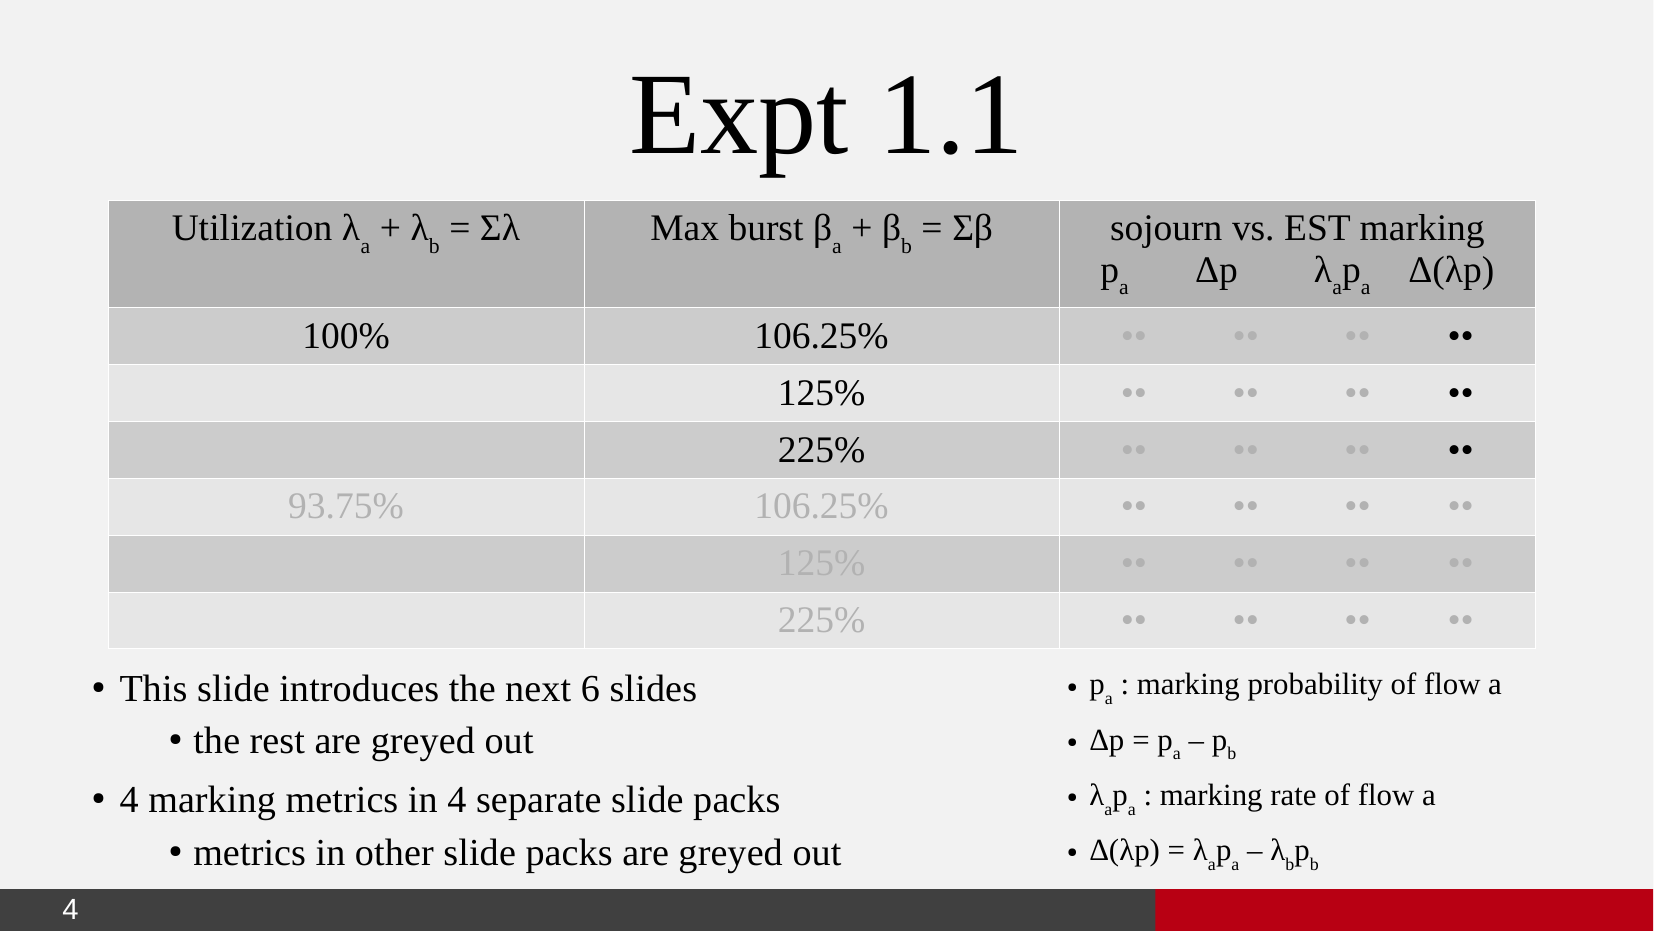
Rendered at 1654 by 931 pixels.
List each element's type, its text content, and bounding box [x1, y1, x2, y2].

table_cell 225% [585, 422, 1059, 478]
table_cell 106.25% [585, 479, 1059, 535]
table_cell [109, 536, 584, 592]
table_cell [109, 365, 584, 421]
table_cell 125% [585, 536, 1059, 592]
table_cell •• •• •• •• [1060, 422, 1535, 478]
table_header Max burst βa + βb = Σβ [585, 201, 1059, 307]
table_cell [109, 422, 584, 478]
table_cell 100% [109, 308, 584, 364]
table_cell •• •• •• •• [1060, 365, 1535, 421]
table_header sojourn vs. EST marking pa Δp λapa Δ(λp) [1060, 201, 1535, 307]
list pa : marking probability of flow a Δp = pa – pb λapa : marking rate of flow a Δ(λp) = λapa – λbpb [1059, 667, 1571, 876]
table_cell 225% [585, 593, 1059, 648]
table_cell 93.75% [109, 479, 584, 535]
table_cell •• •• •• •• [1060, 593, 1535, 648]
table_cell •• •• •• •• [1060, 536, 1535, 592]
table_cell •• •• •• •• [1060, 479, 1535, 535]
table_cell [109, 593, 584, 648]
table_header Utilization λa + λb = Σλ [109, 201, 584, 307]
title Expt 1.1 [82, 37, 1571, 193]
table_cell 125% [585, 365, 1059, 421]
table_cell •• •• •• •• [1060, 308, 1535, 364]
table_cell 106.25% [585, 308, 1059, 364]
list This slide introduces the next 6 slides the rest are greyed out 4 marking metrics in 4 separate slide packs metrics in other slide packs are greyed out [82, 667, 1022, 876]
